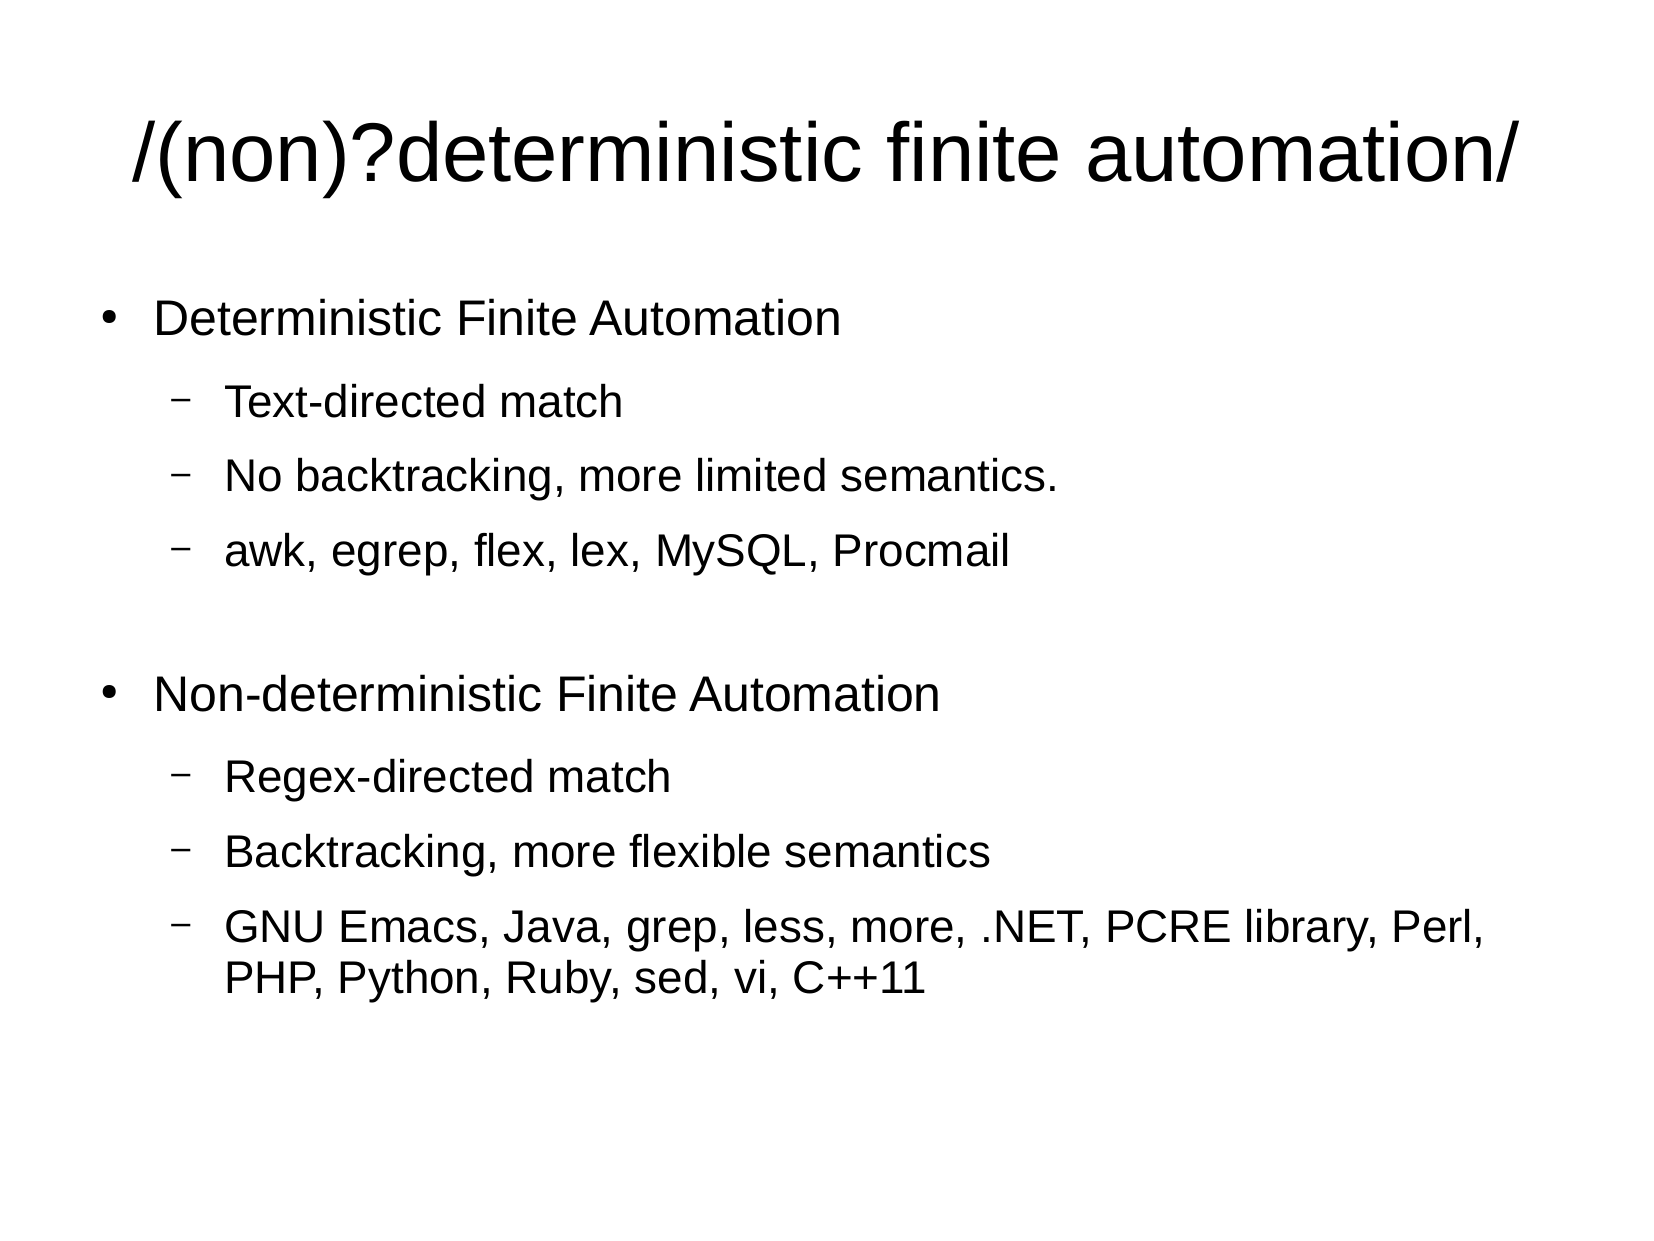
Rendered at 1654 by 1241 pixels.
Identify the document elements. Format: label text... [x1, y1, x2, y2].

list Deterministic Finite Automation Text-directed match No backtracking, more limited semantics. awk, egrep, flex, lex, MySQL, Procmail [82, 290, 1571, 634]
list Non-deterministic Finite Automation Regex-directed match Backtracking, more flexible semantics GNU Emacs, Java, grep, less, more, .NET, PCRE library, Perl, PHP, Python, Ruby, sed, vi, C++11 [82, 665, 1571, 1009]
title /(non)?deterministic finite automation/ [82, 49, 1571, 257]
